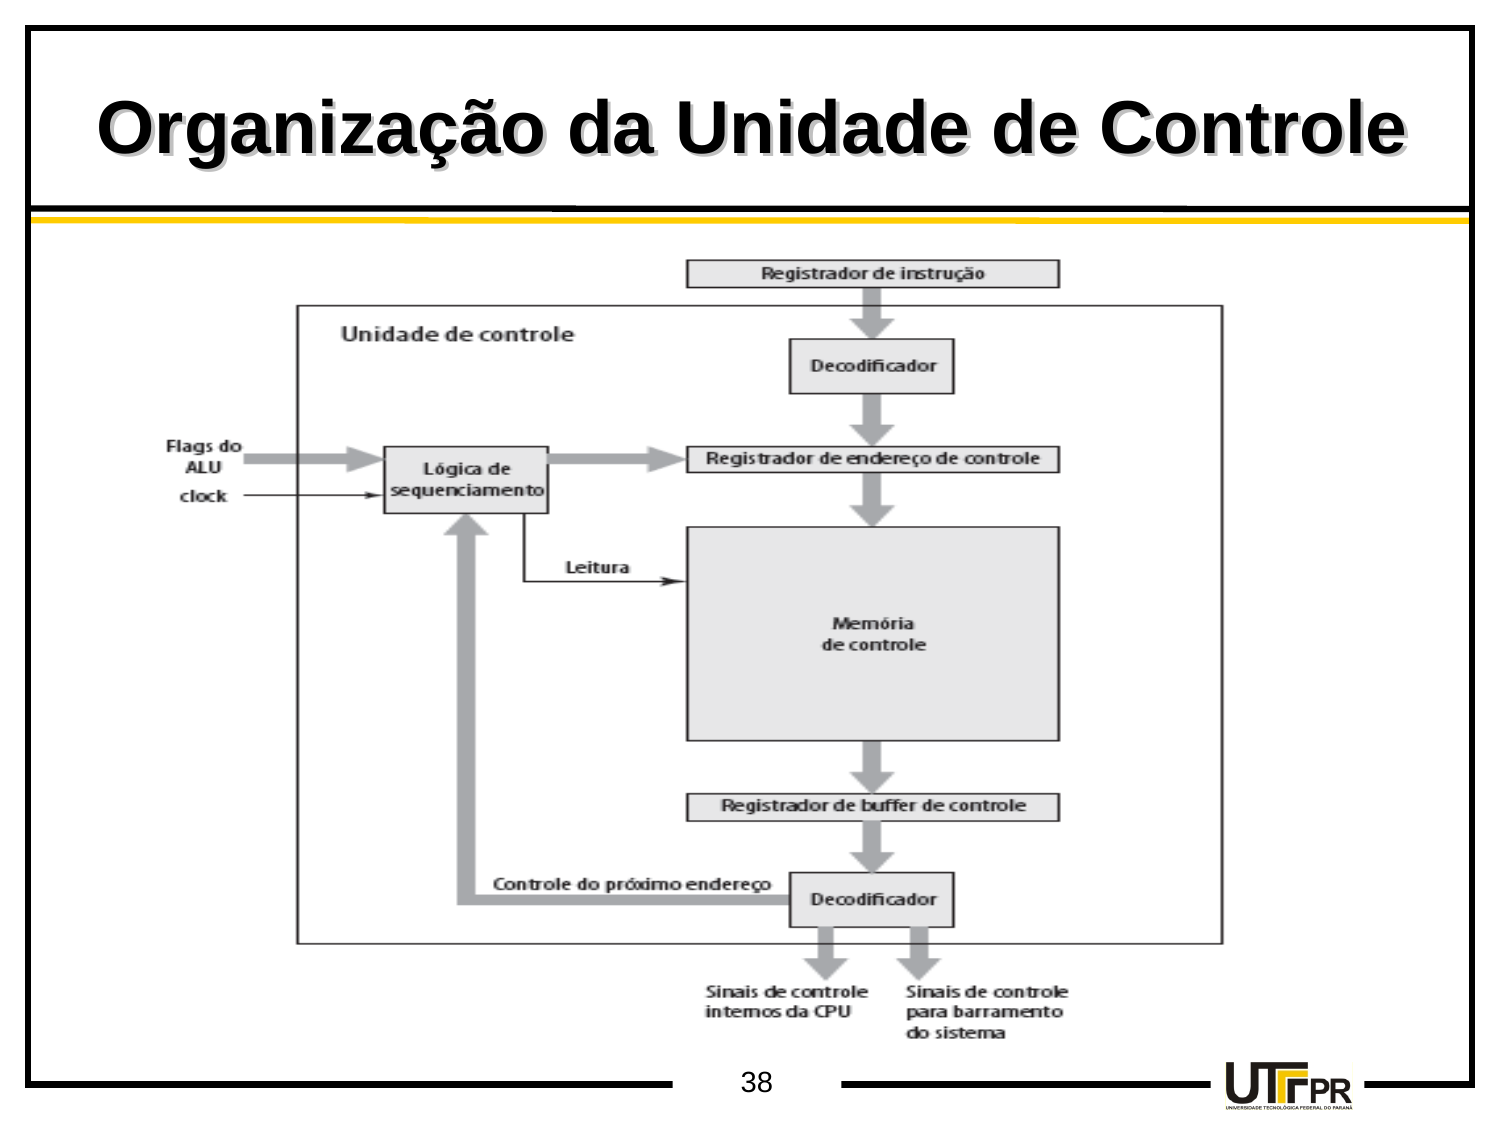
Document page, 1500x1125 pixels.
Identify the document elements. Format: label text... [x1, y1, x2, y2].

title Organização da Unidade de Controle [29, 85, 1477, 180]
text_box [147, 237, 1266, 1053]
picture [1225, 1062, 1353, 1110]
